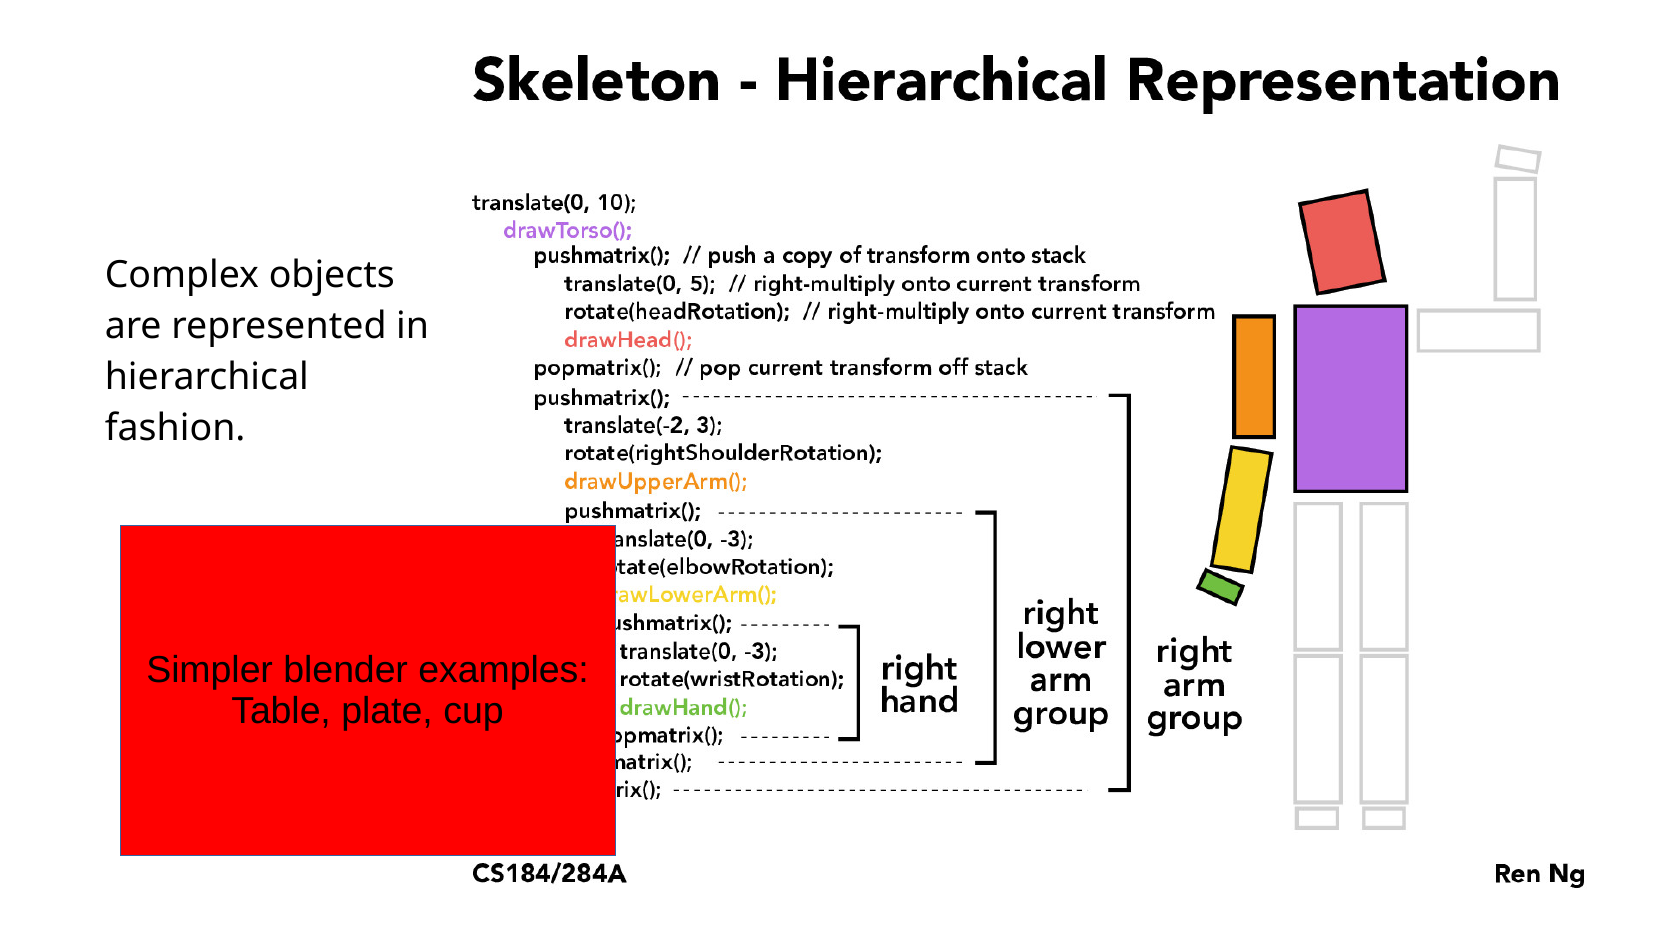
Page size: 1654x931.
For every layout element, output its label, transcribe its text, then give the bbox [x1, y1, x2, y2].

picture [408, 0, 1649, 931]
text_box Simpler blender examples: Table, plate, cup [120, 525, 616, 856]
text_box Complex objects are represented in hierarchical fashion. [90, 240, 451, 395]
